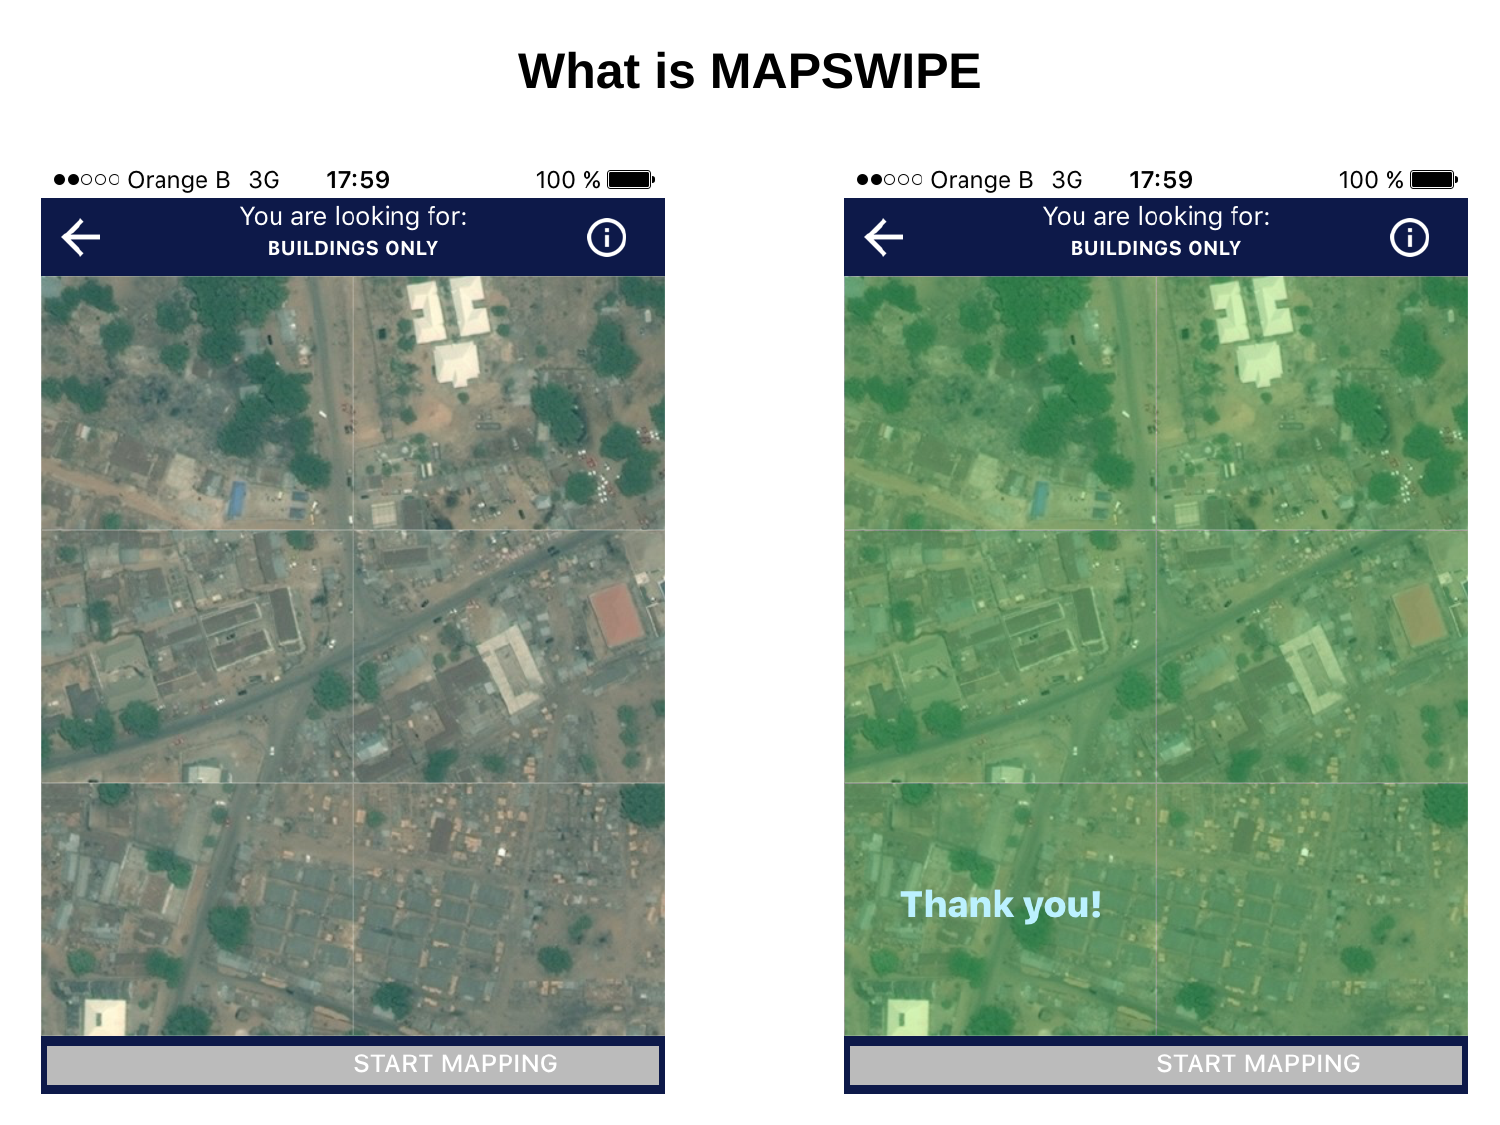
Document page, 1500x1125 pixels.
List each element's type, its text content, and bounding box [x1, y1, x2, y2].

picture [844, 159, 1468, 1094]
text_box What is MAPSWIPE [47, 31, 1453, 107]
picture [41, 159, 665, 1094]
